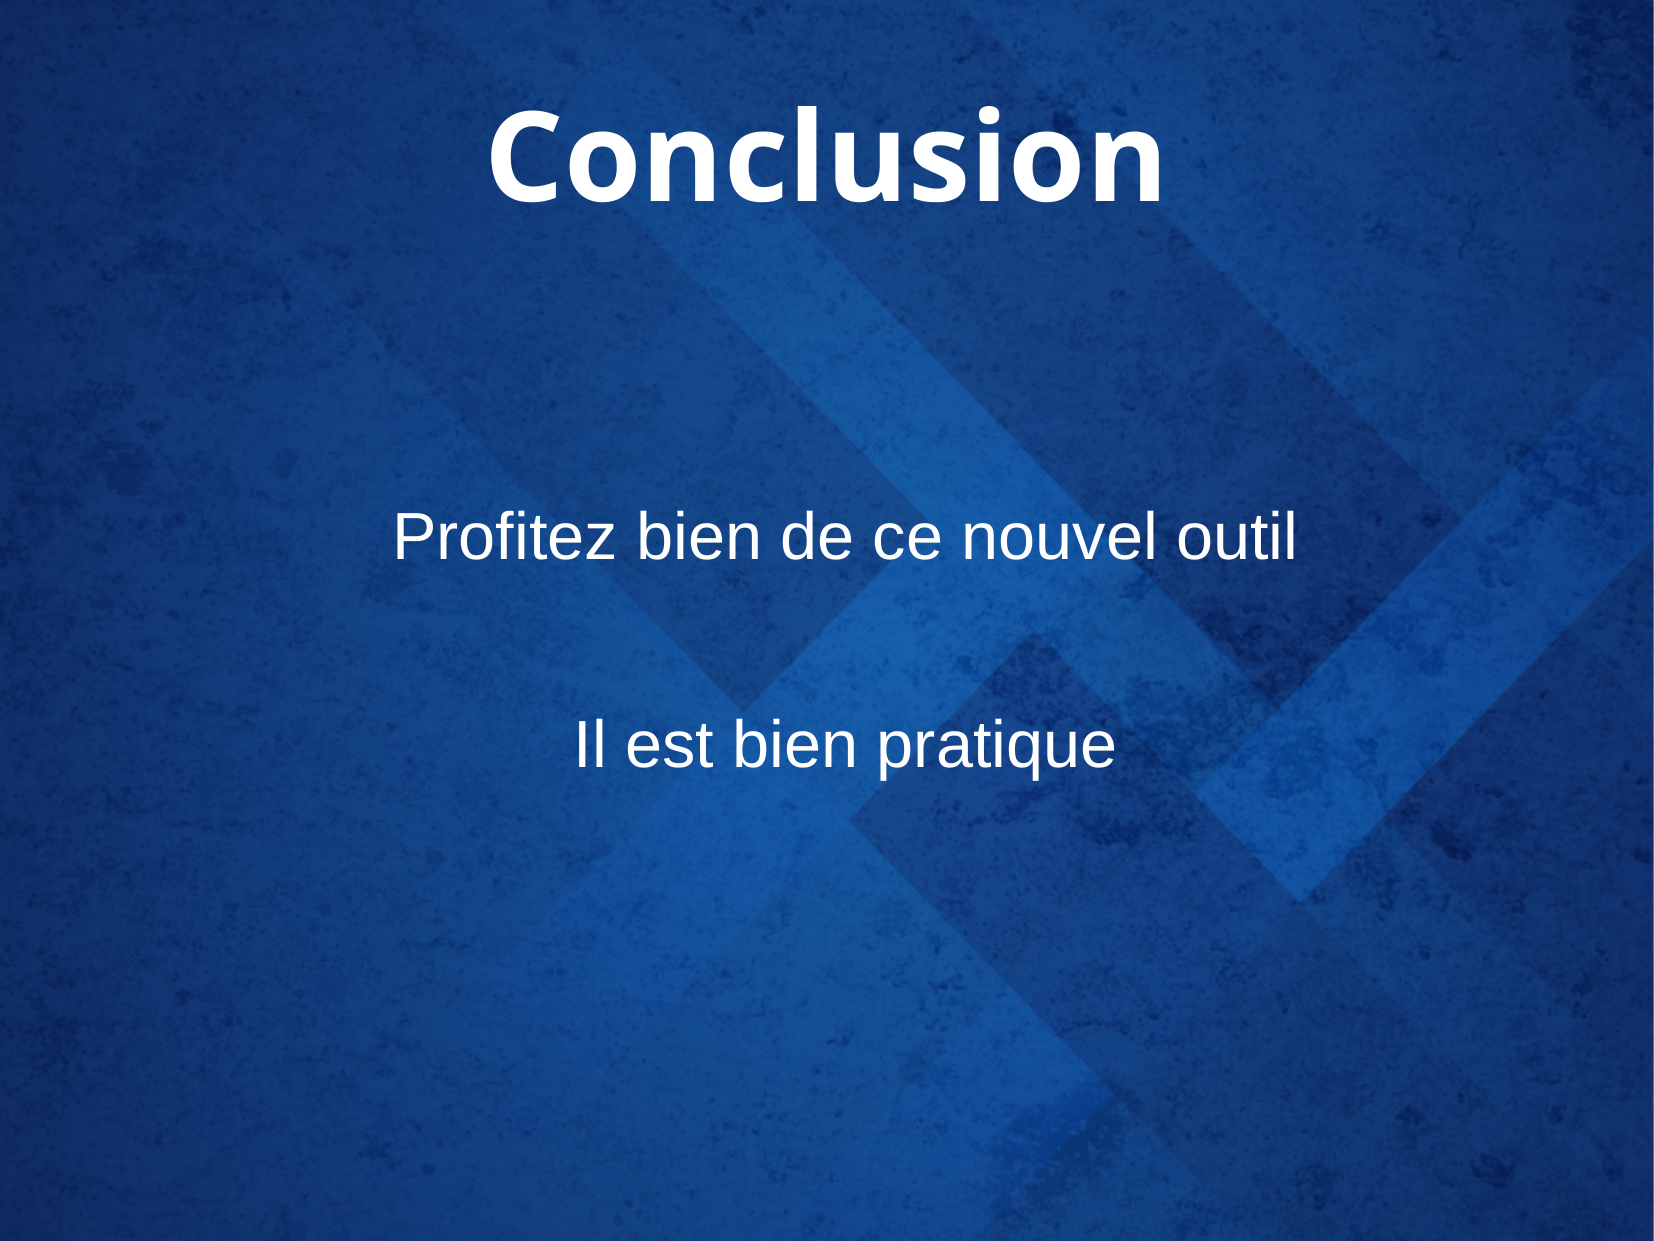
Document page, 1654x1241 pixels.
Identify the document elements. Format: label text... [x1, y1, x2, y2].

picture [0, 0, 1654, 1241]
title Conclusion [82, 49, 1571, 257]
list Profitez bien de ce nouvel outil Il est bien pratique [82, 290, 1538, 1010]
